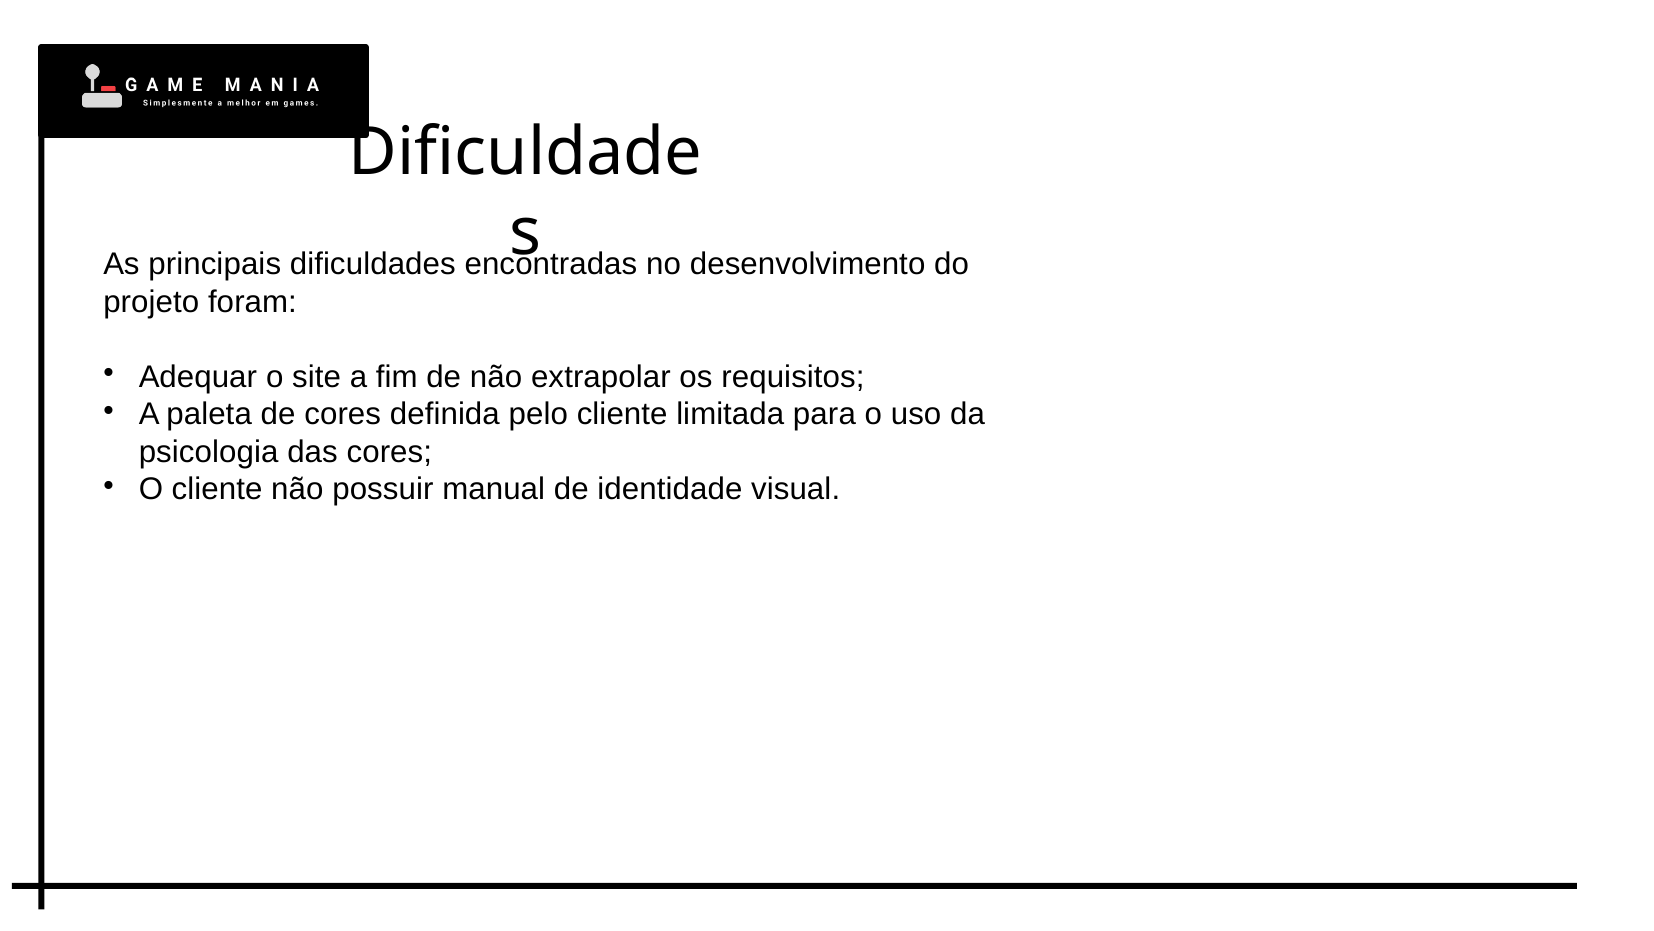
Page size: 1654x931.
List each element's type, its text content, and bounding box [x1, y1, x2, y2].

text_box [41, 47, 366, 136]
text_box As principais dificuldades encontradas no desenvolvimento do projeto foram: Adequar o site a fim de não extrapolar os requisitos; A paleta de cores definida pelo cliente limitada para o uso da psicologia das cores; O cliente não possuir manual de identidade visual. [88, 236, 1063, 797]
picture [82, 64, 319, 108]
text_box Dificuldades [342, 107, 709, 236]
